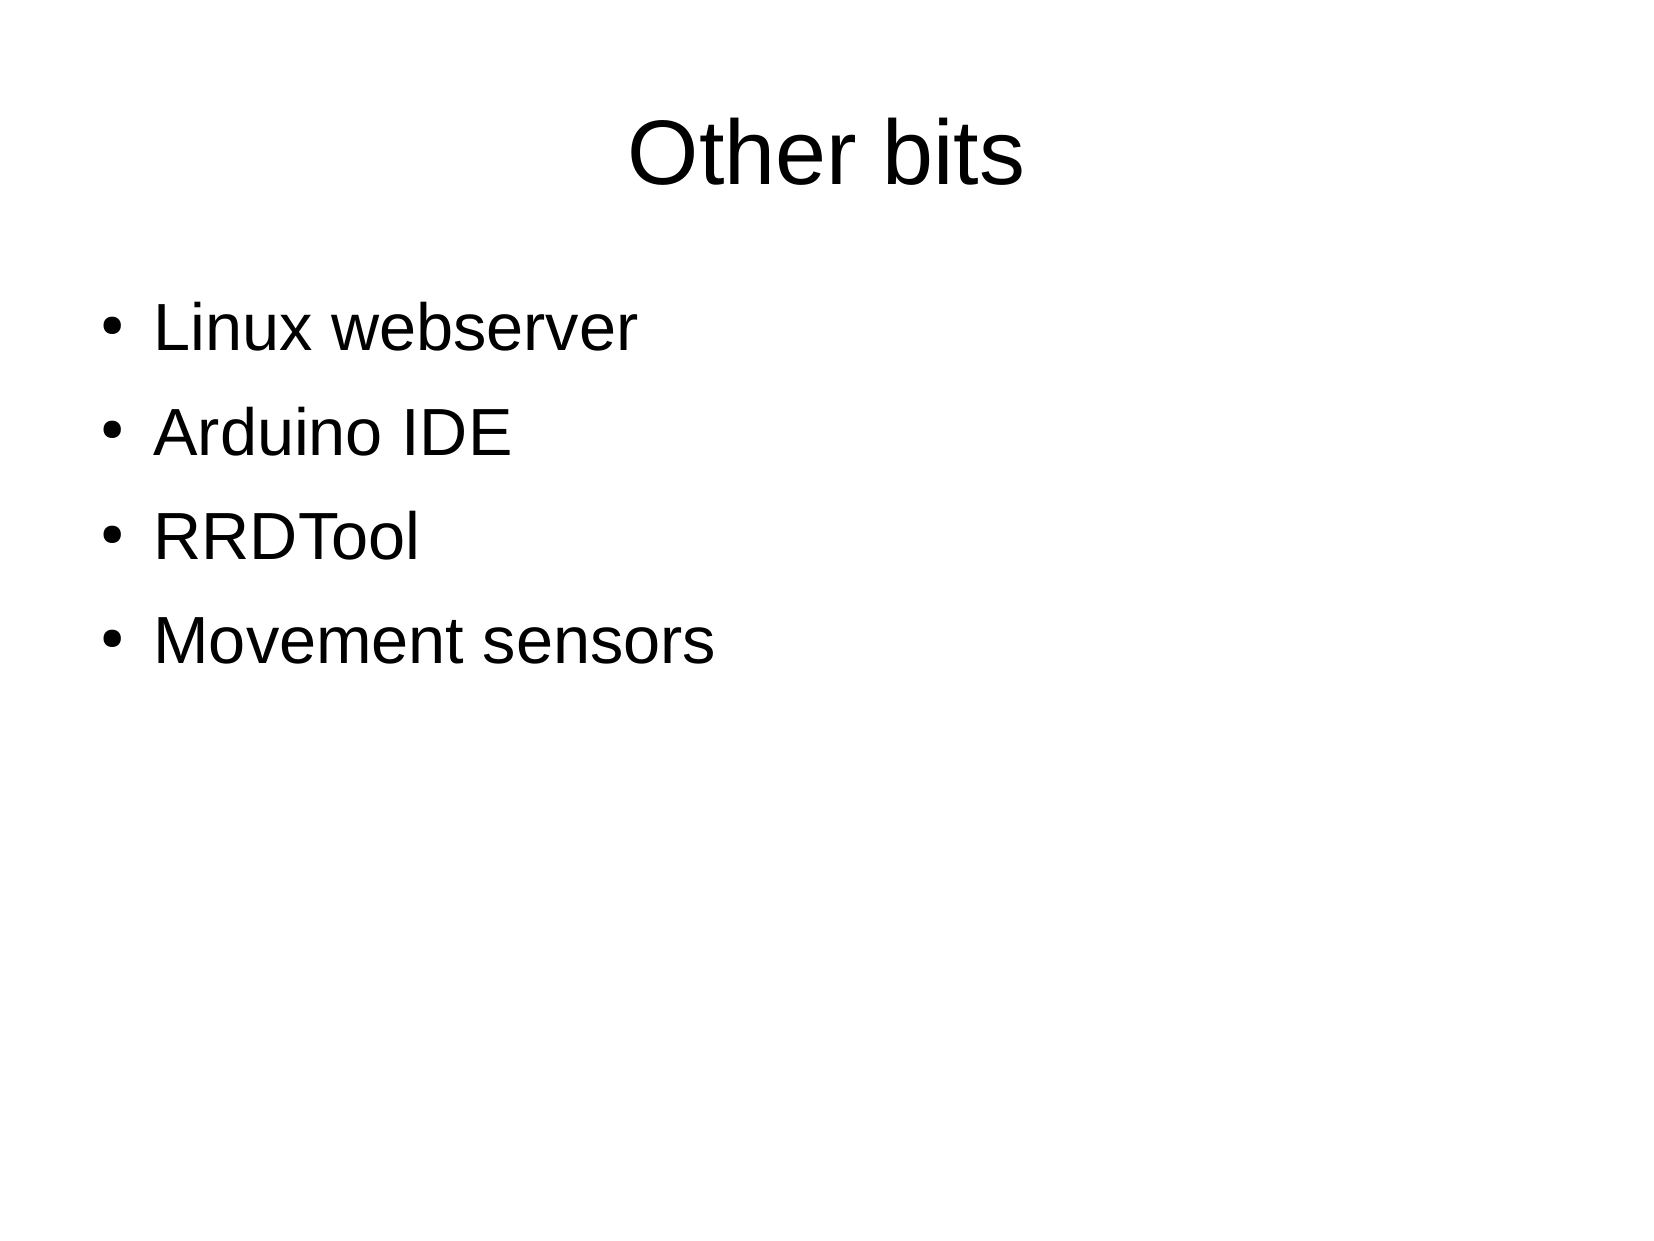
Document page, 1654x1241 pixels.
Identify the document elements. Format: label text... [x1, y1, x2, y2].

list Linux webserver Arduino IDE RRDTool Movement sensors [82, 290, 1571, 1010]
title Other bits [82, 49, 1571, 257]
